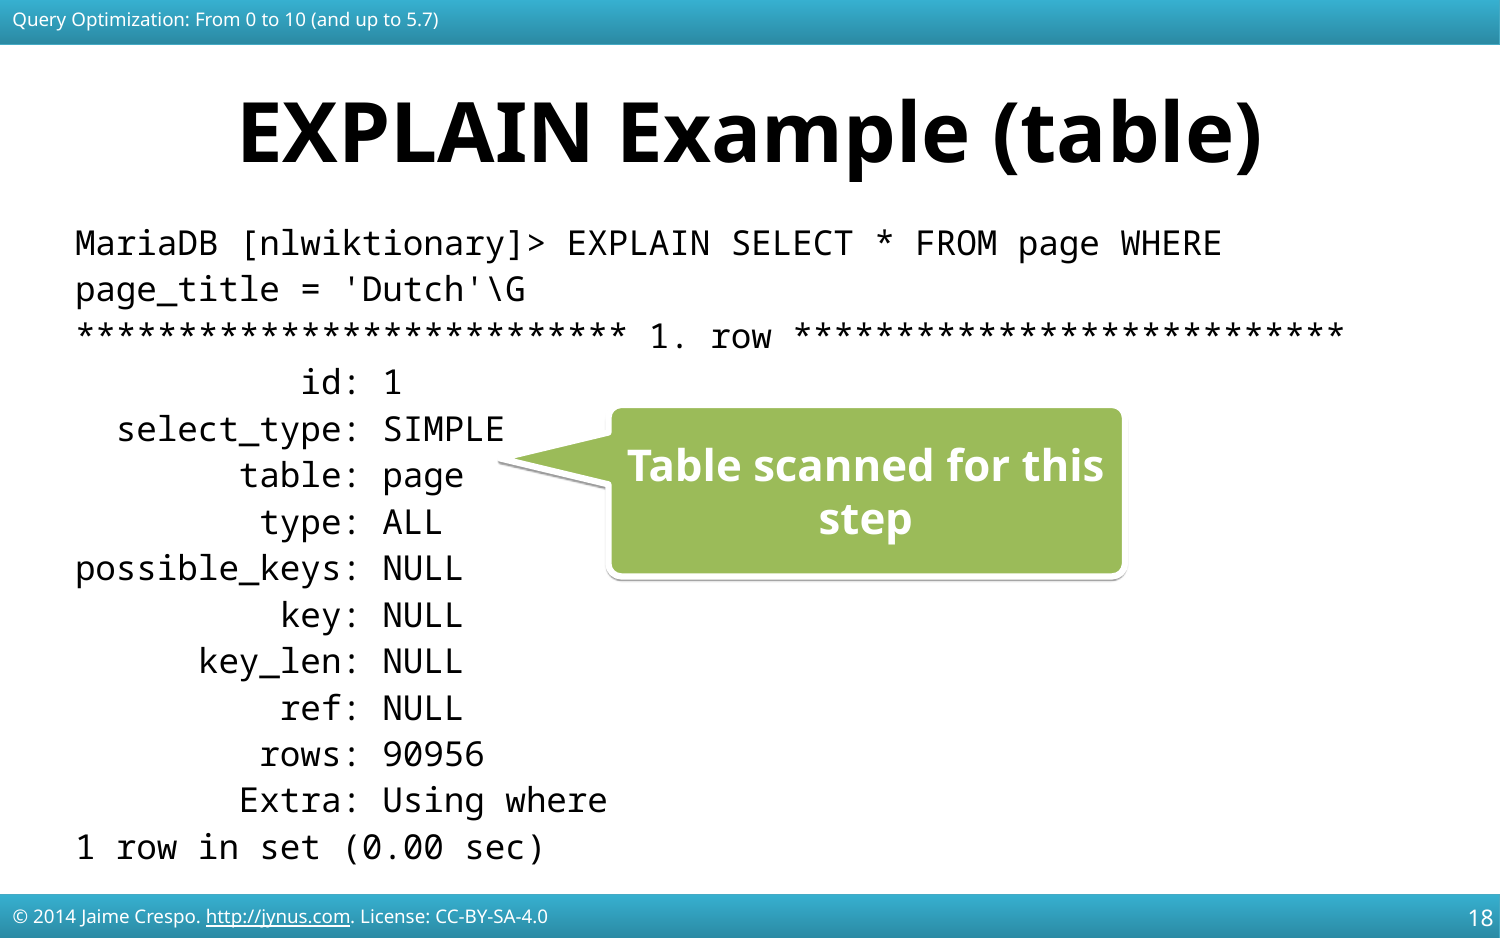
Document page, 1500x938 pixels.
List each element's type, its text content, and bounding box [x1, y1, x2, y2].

list MariaDB [nlwiktionary]> EXPLAIN SELECT * FROM page WHERE page_title = 'Dutch'\G *************************** 1. row *************************** id: 1 select_type: SIMPLE table: page type: ALL possible_keys: NULL key: NULL key_len: NULL ref: NULL rows: 90956 Extra: Using where 1 row in set (0.00 sec) [75, 218, 1425, 876]
text_box Table scanned for this step [500, 404, 1126, 577]
title EXPLAIN Example (table) [75, 41, 1425, 218]
